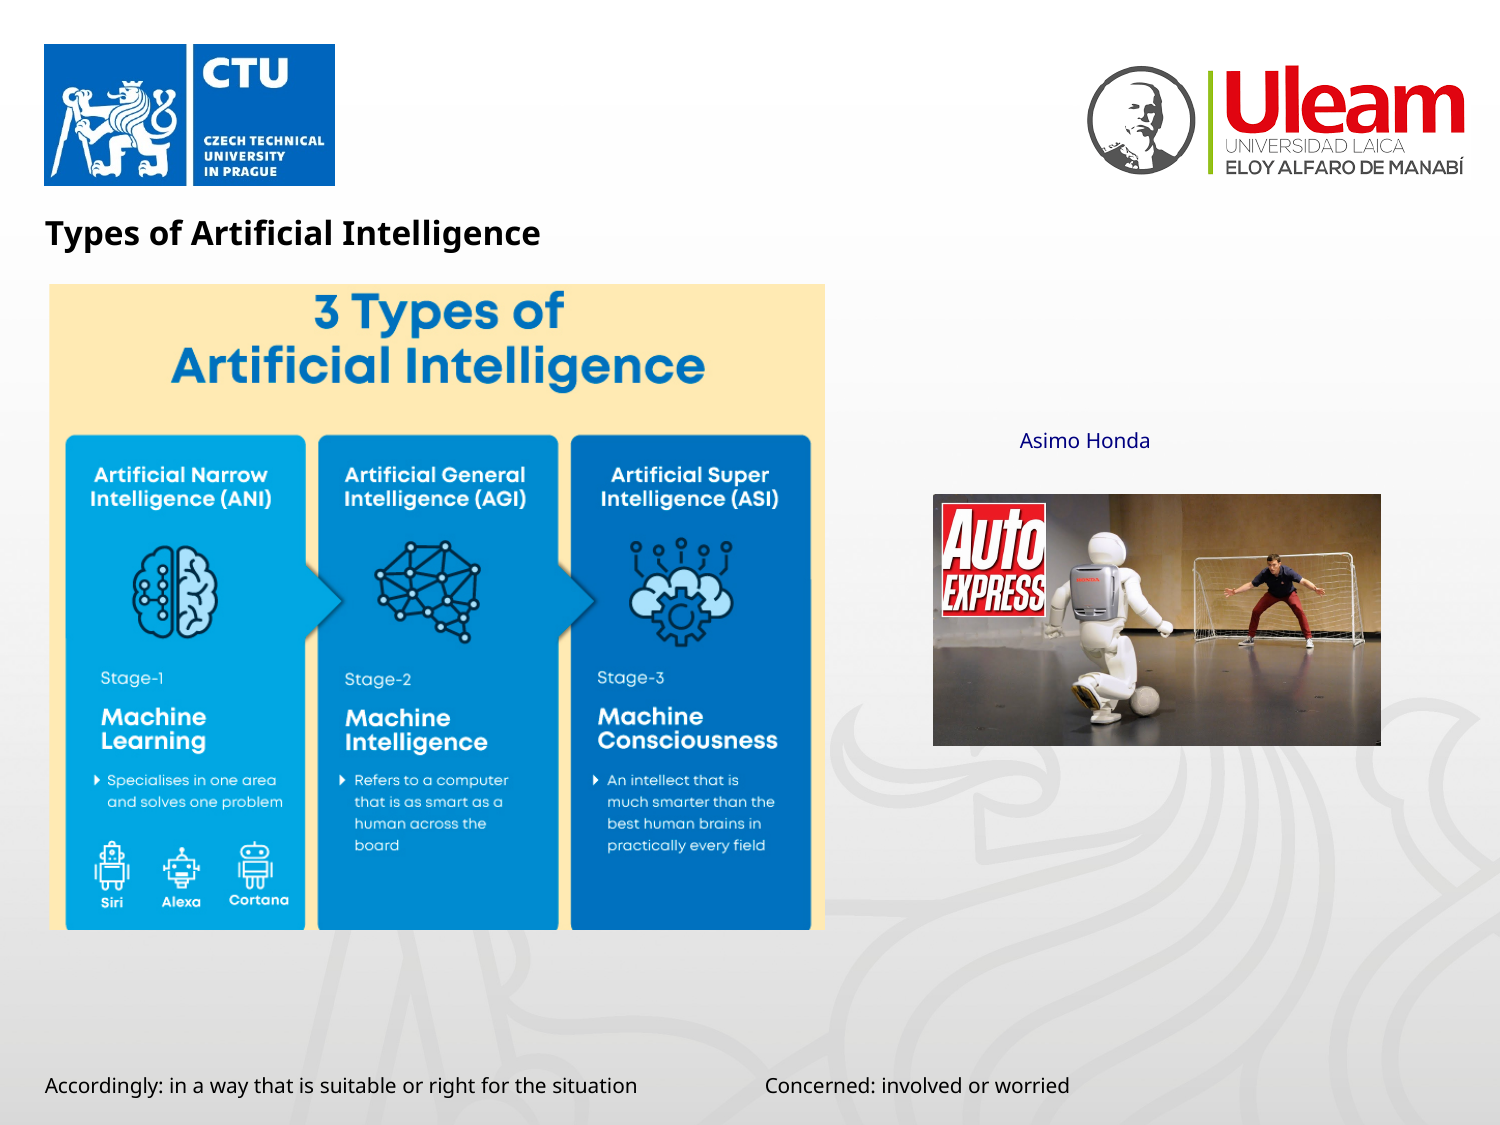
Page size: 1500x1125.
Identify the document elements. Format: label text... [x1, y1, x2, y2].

text_box Asimo Honda [1005, 420, 1291, 485]
text_box Types of Artificial Intelligence [30, 204, 623, 330]
text_box Accordingly: in a way that is suitable or right for the situation [30, 1065, 750, 1125]
text_box Concerned: involved or worried [750, 1065, 1486, 1125]
picture [0, 0, 1500, 1125]
